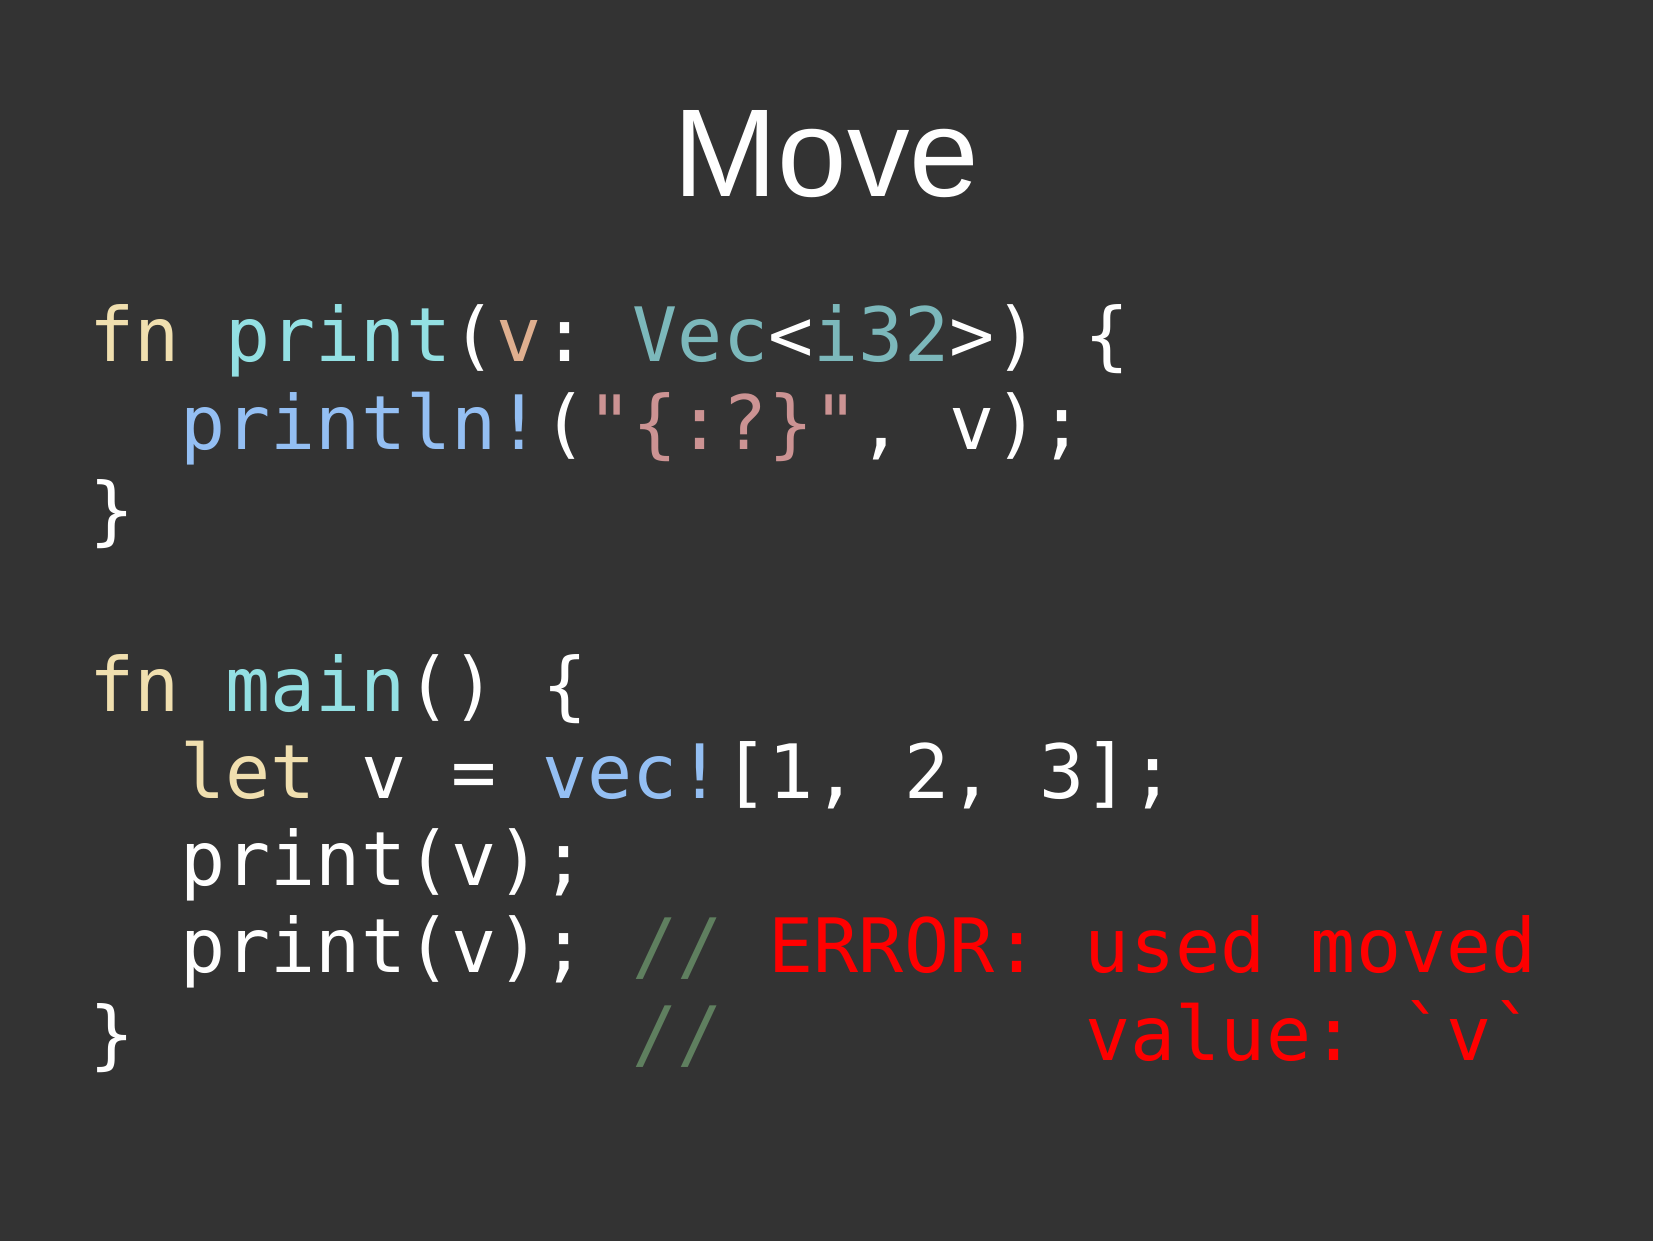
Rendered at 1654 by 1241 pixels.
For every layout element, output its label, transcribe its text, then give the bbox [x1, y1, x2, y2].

text_box fn print(v: Vec<i32>) { println!("{:?}", v); } fn main() { let v = vec![1, 2, 3]; print(v); print(v); // ERROR: used moved } // value: `v` [75, 285, 1576, 1176]
title Move [82, 49, 1571, 257]
